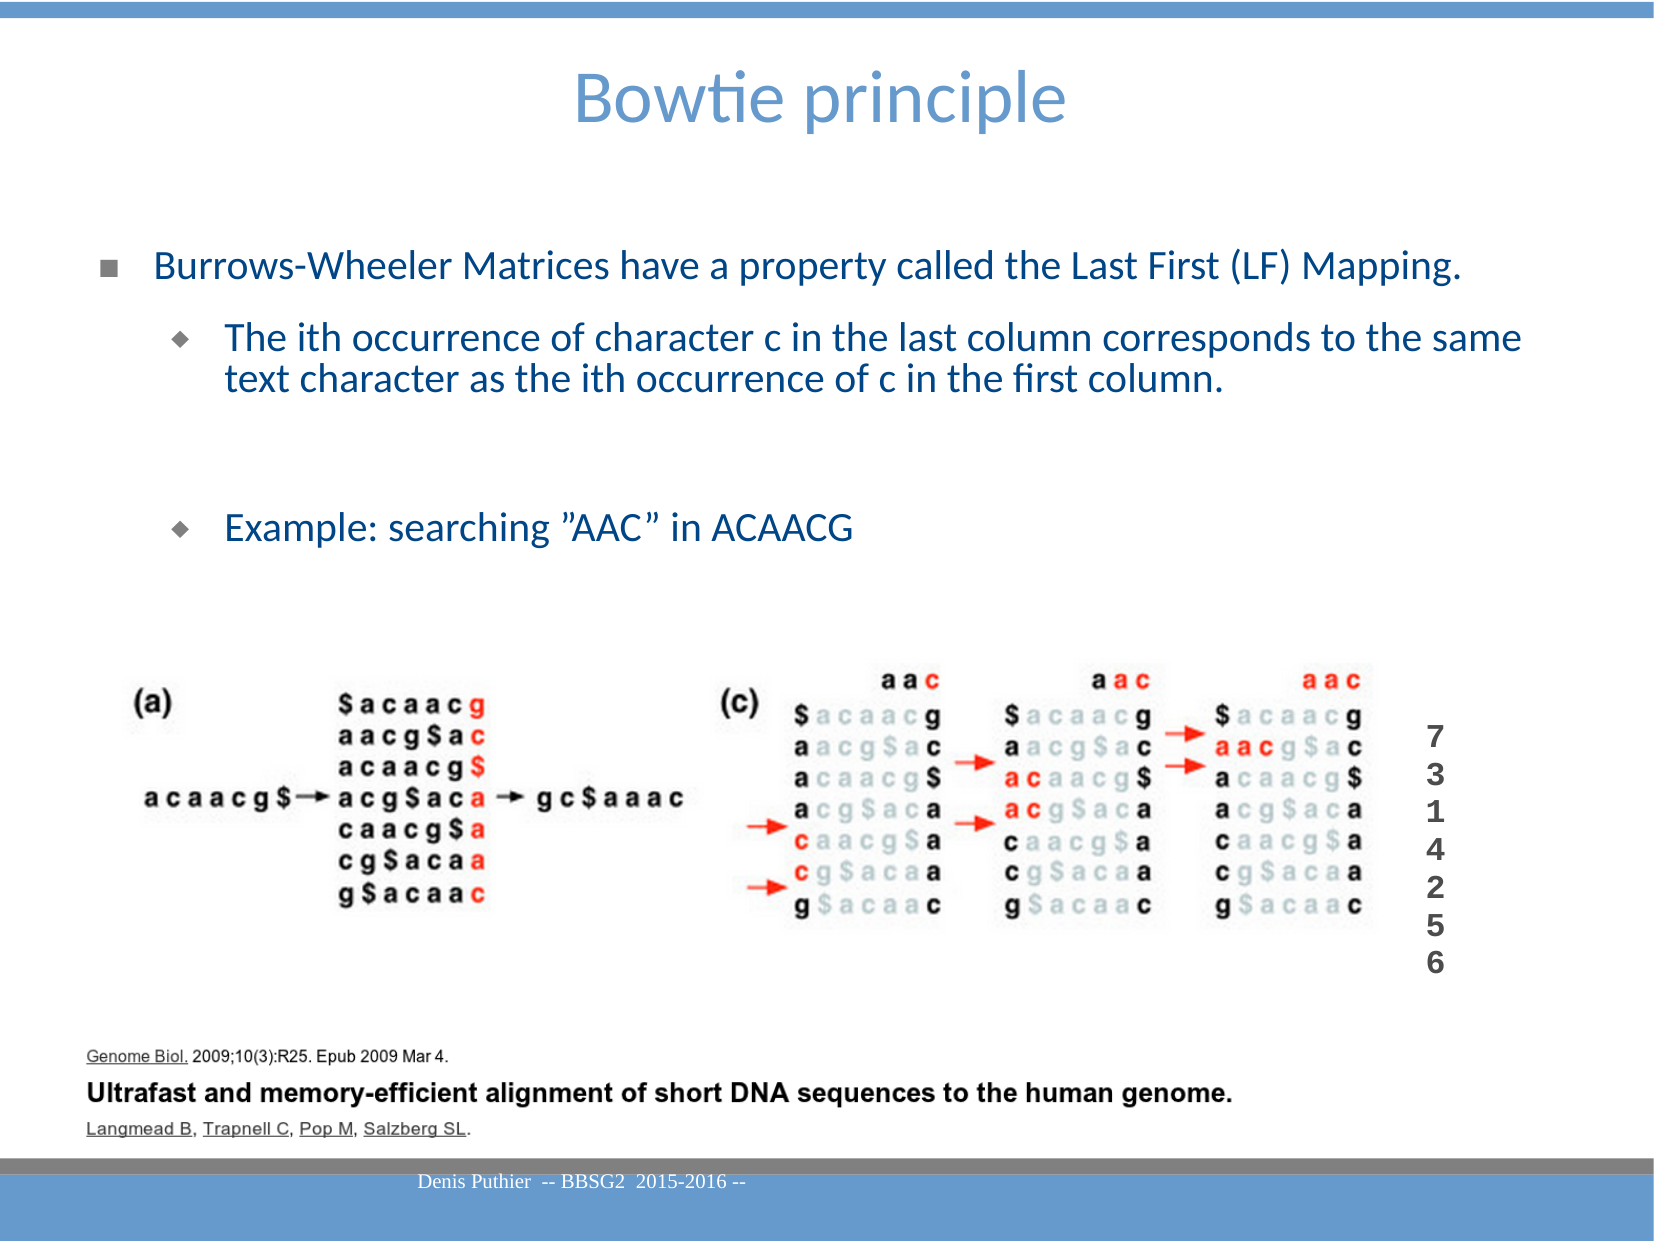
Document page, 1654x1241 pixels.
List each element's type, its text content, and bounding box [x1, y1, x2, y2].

list Burrows-Wheeler Matrices have a property called the Last First (LF) Mapping. The ith occurrence of character c in the last column corresponds to the same text character as the ith occurrence of c in the first column. Example: searching ”AAC” in ACAACG [82, 248, 1571, 1068]
picture [79, 1036, 1238, 1141]
picture [88, 646, 1402, 958]
title Bowtie principle [76, 0, 1565, 208]
text_box 7 3 1 4 2 5 6 [1410, 712, 1461, 1046]
